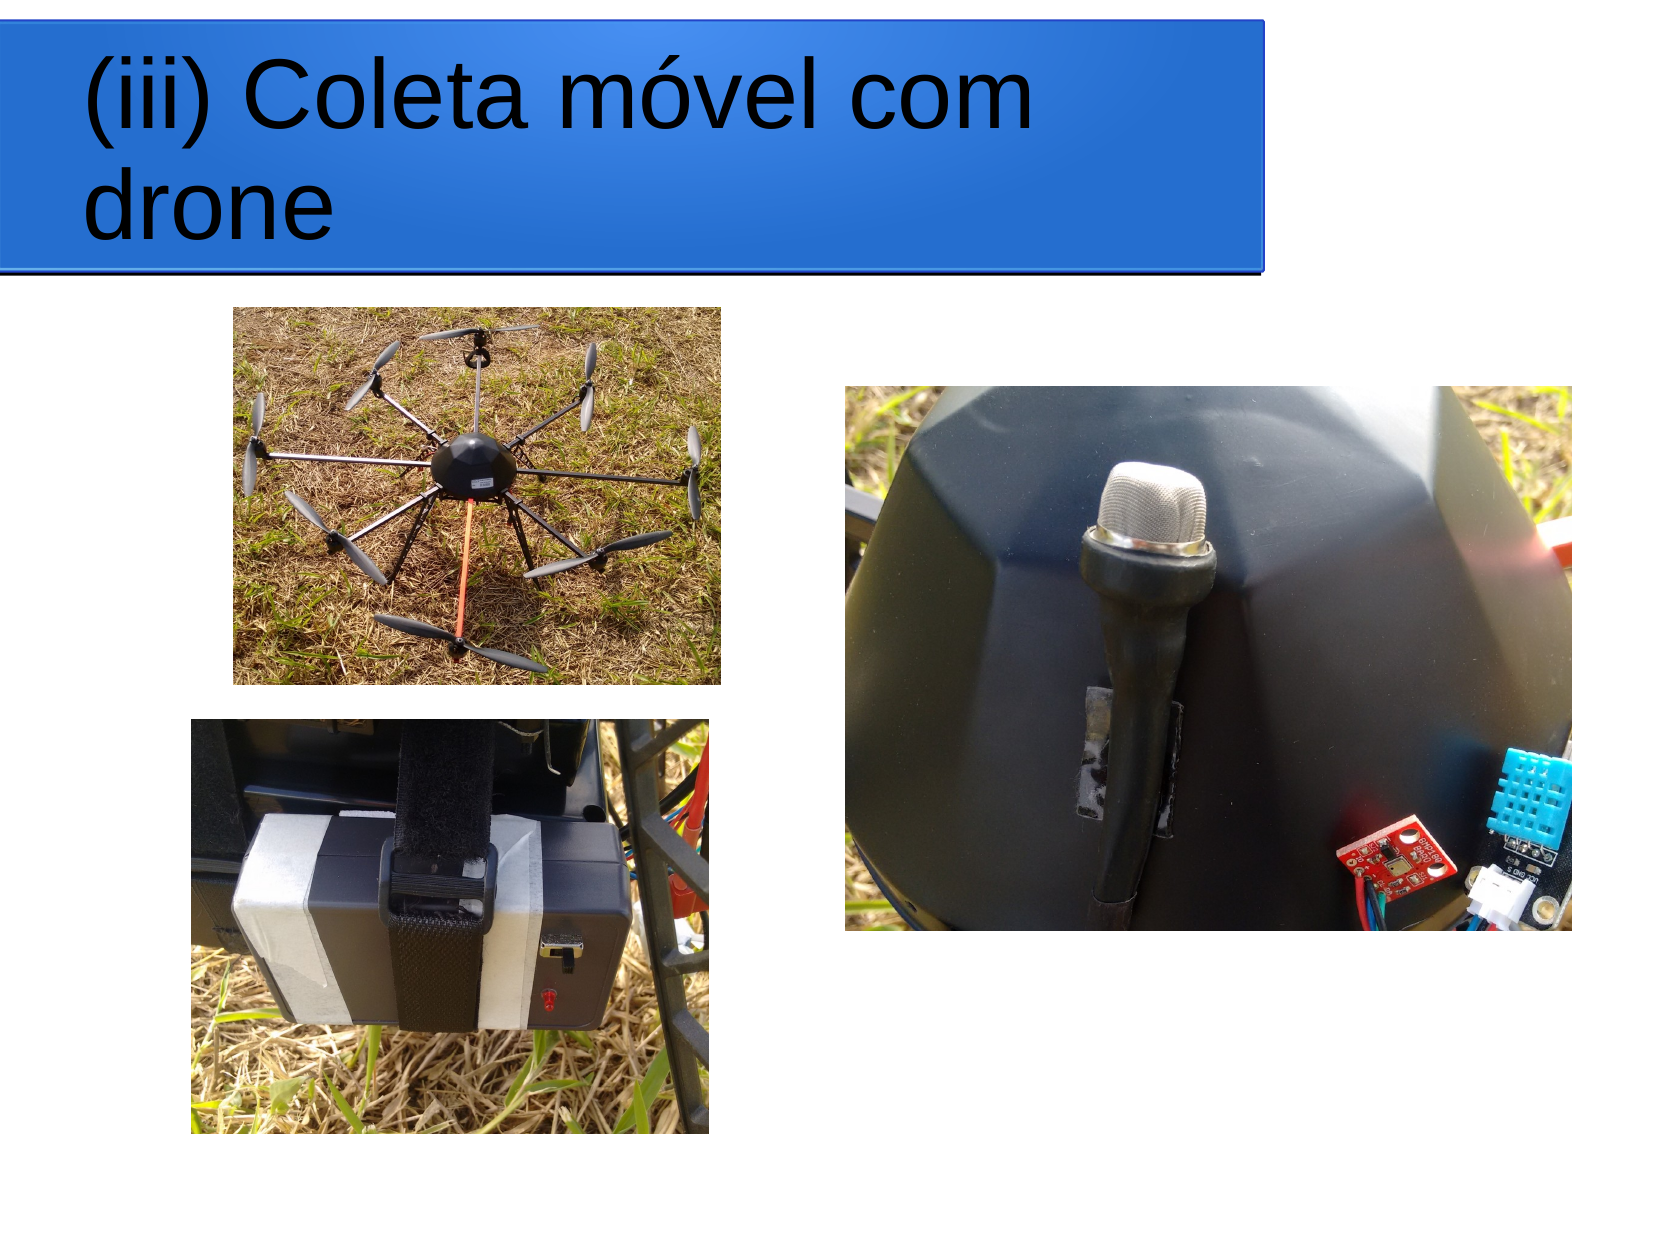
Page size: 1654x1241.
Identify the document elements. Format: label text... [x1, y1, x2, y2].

picture [233, 307, 721, 686]
picture [845, 386, 1572, 931]
title (iii) Coleta móvel com drone [82, 38, 1235, 261]
picture [191, 719, 709, 1134]
